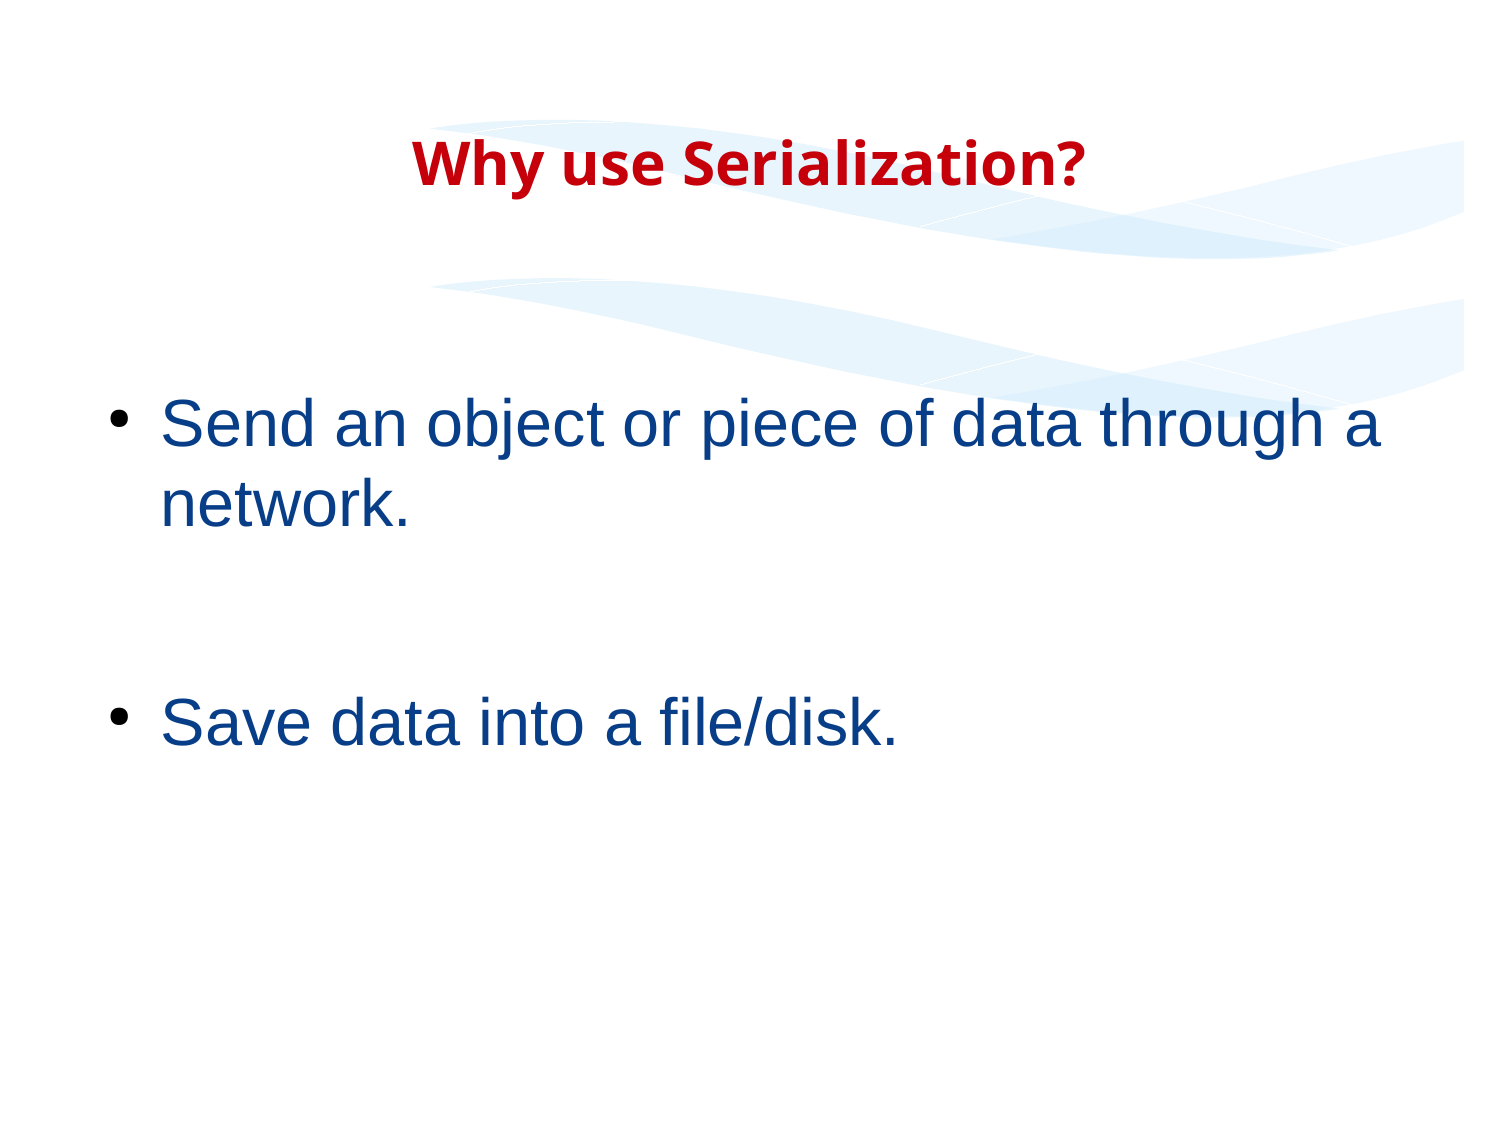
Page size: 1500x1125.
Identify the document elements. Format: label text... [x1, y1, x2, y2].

list Send an object or piece of data through a network. Save data into a file/disk. [75, 263, 1425, 1006]
title Why use Serialization? [75, 44, 1425, 233]
